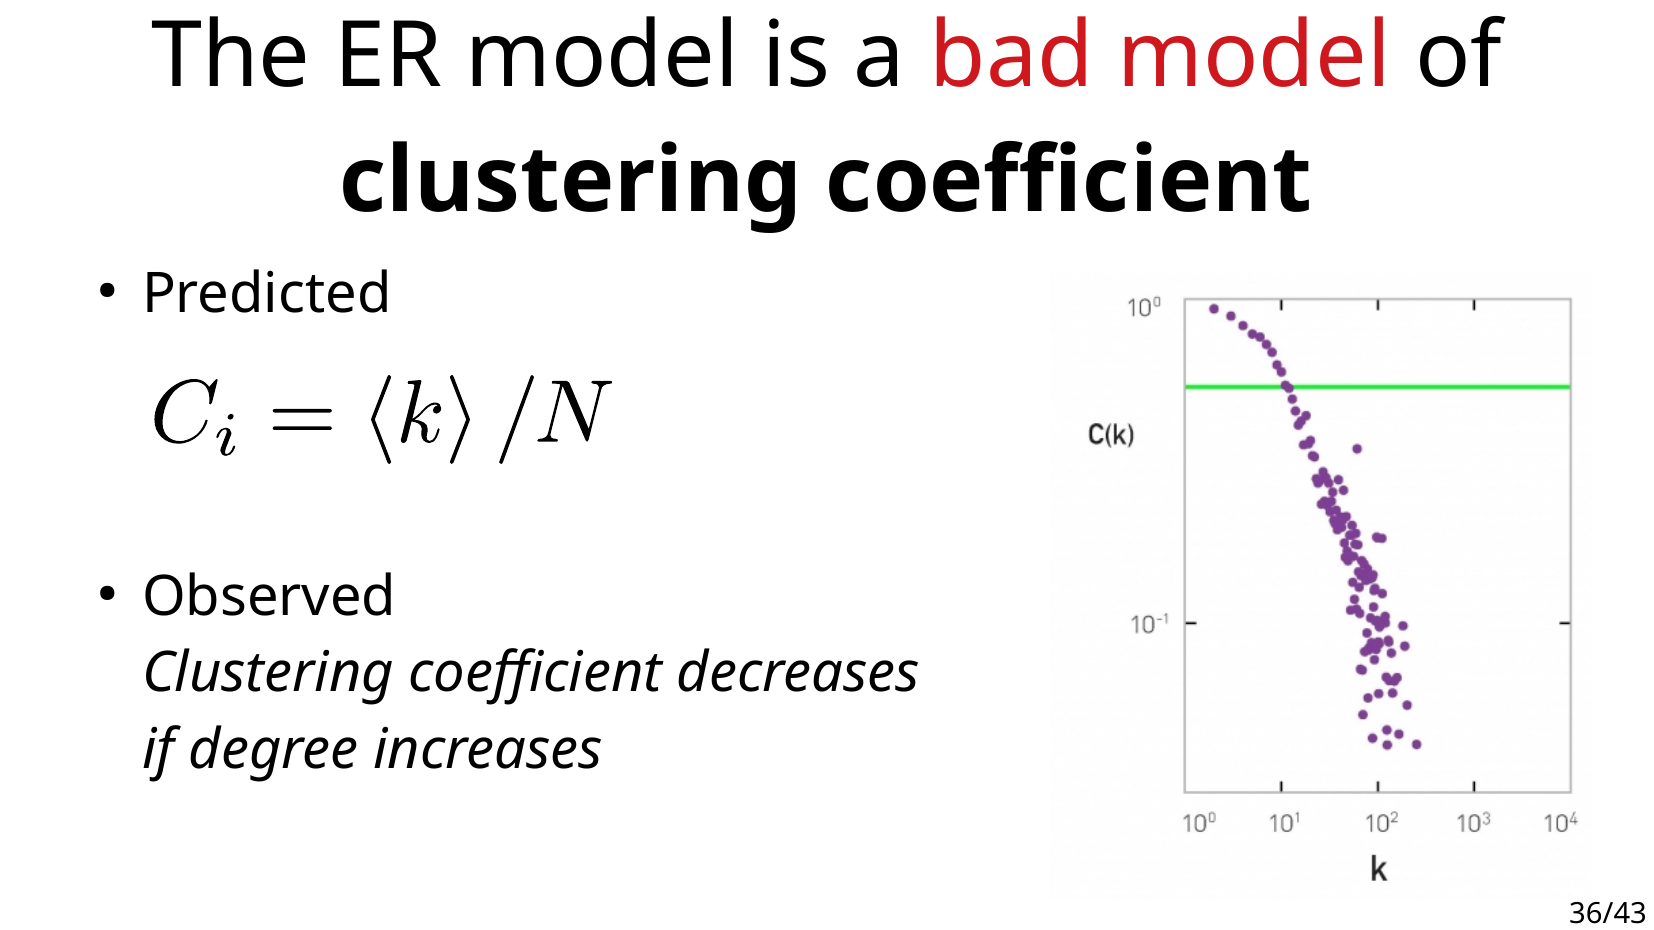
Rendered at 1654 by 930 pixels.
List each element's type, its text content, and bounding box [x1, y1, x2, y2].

text_box [150, 375, 616, 464]
title The ER model is a bad model of clustering coefficient [82, 0, 1571, 243]
picture [1050, 273, 1593, 900]
list Predicted Observed Clustering coefficient decreases if degree increases [82, 252, 1571, 793]
